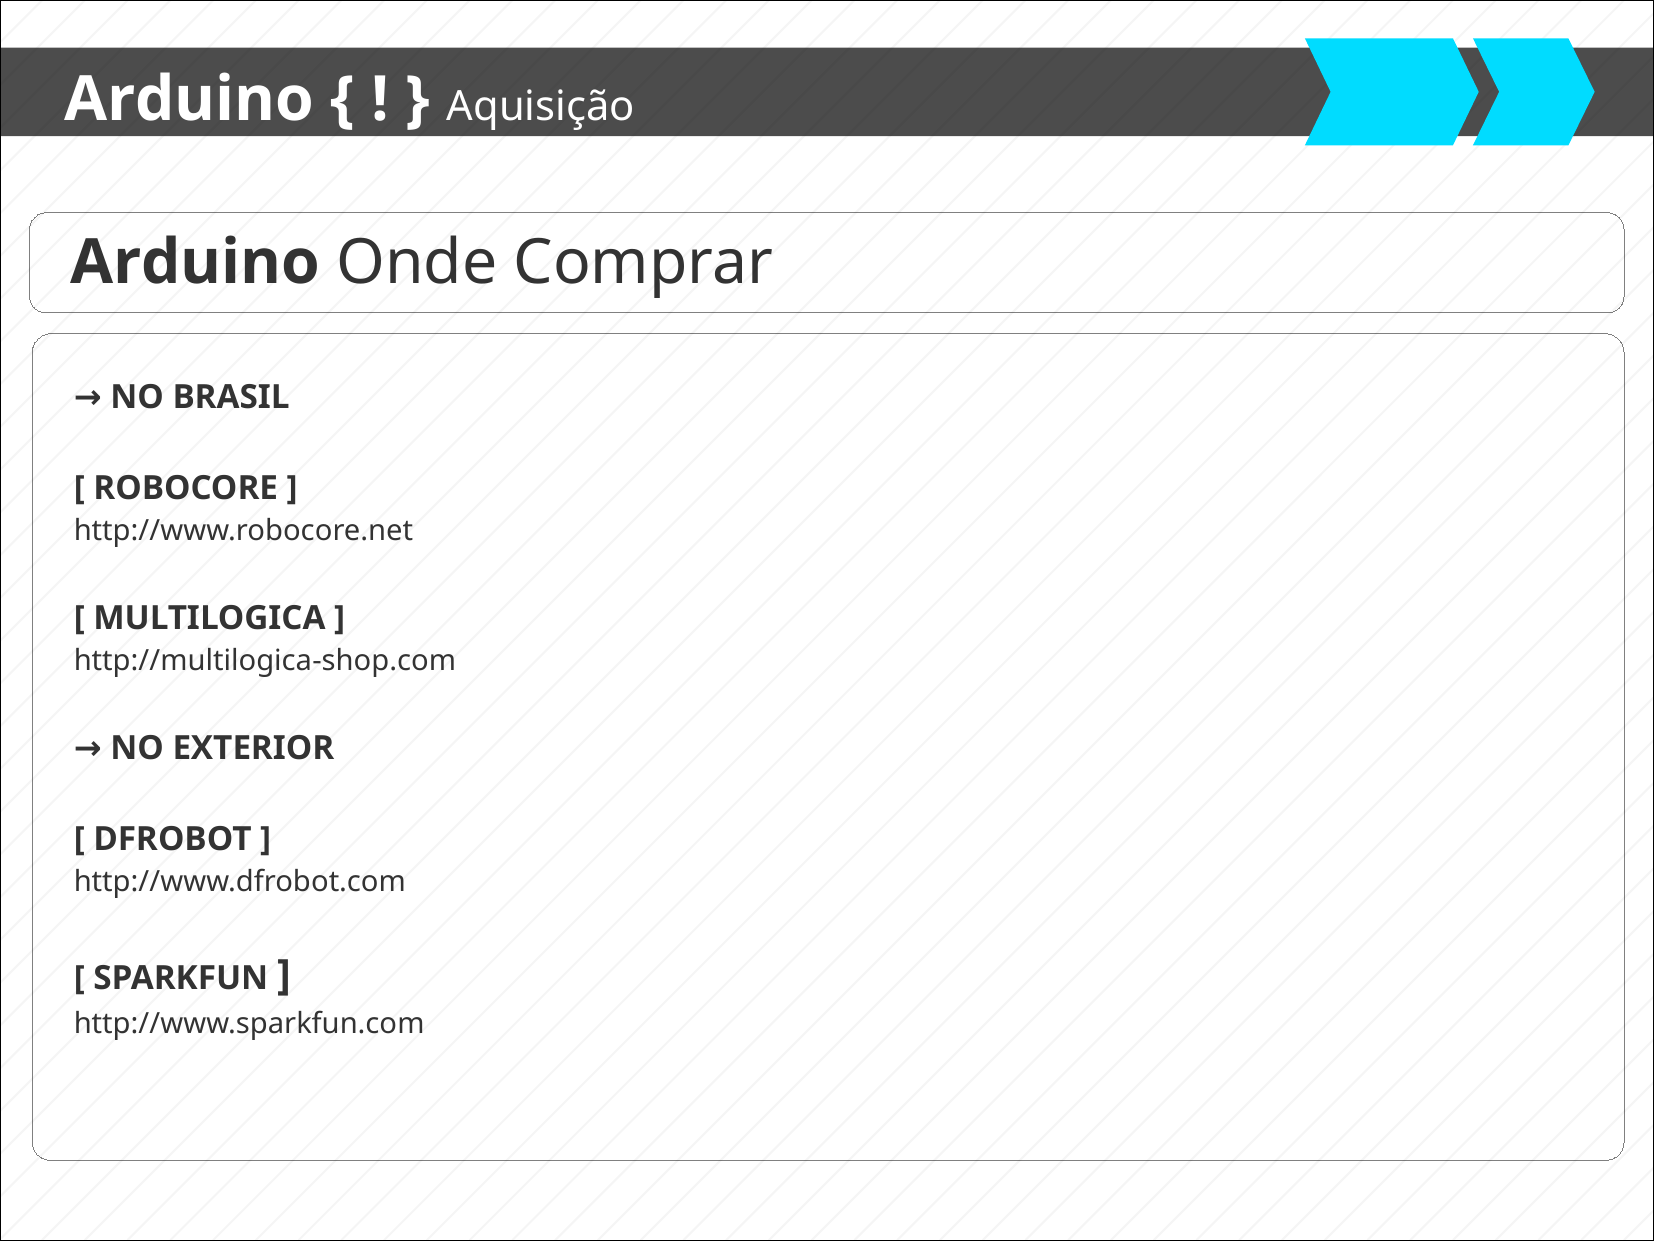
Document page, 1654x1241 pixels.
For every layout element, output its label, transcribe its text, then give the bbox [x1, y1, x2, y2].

text_box Arduino { ! } Aquisição [49, 32, 687, 144]
text_box [0, 0, 1654, 1241]
